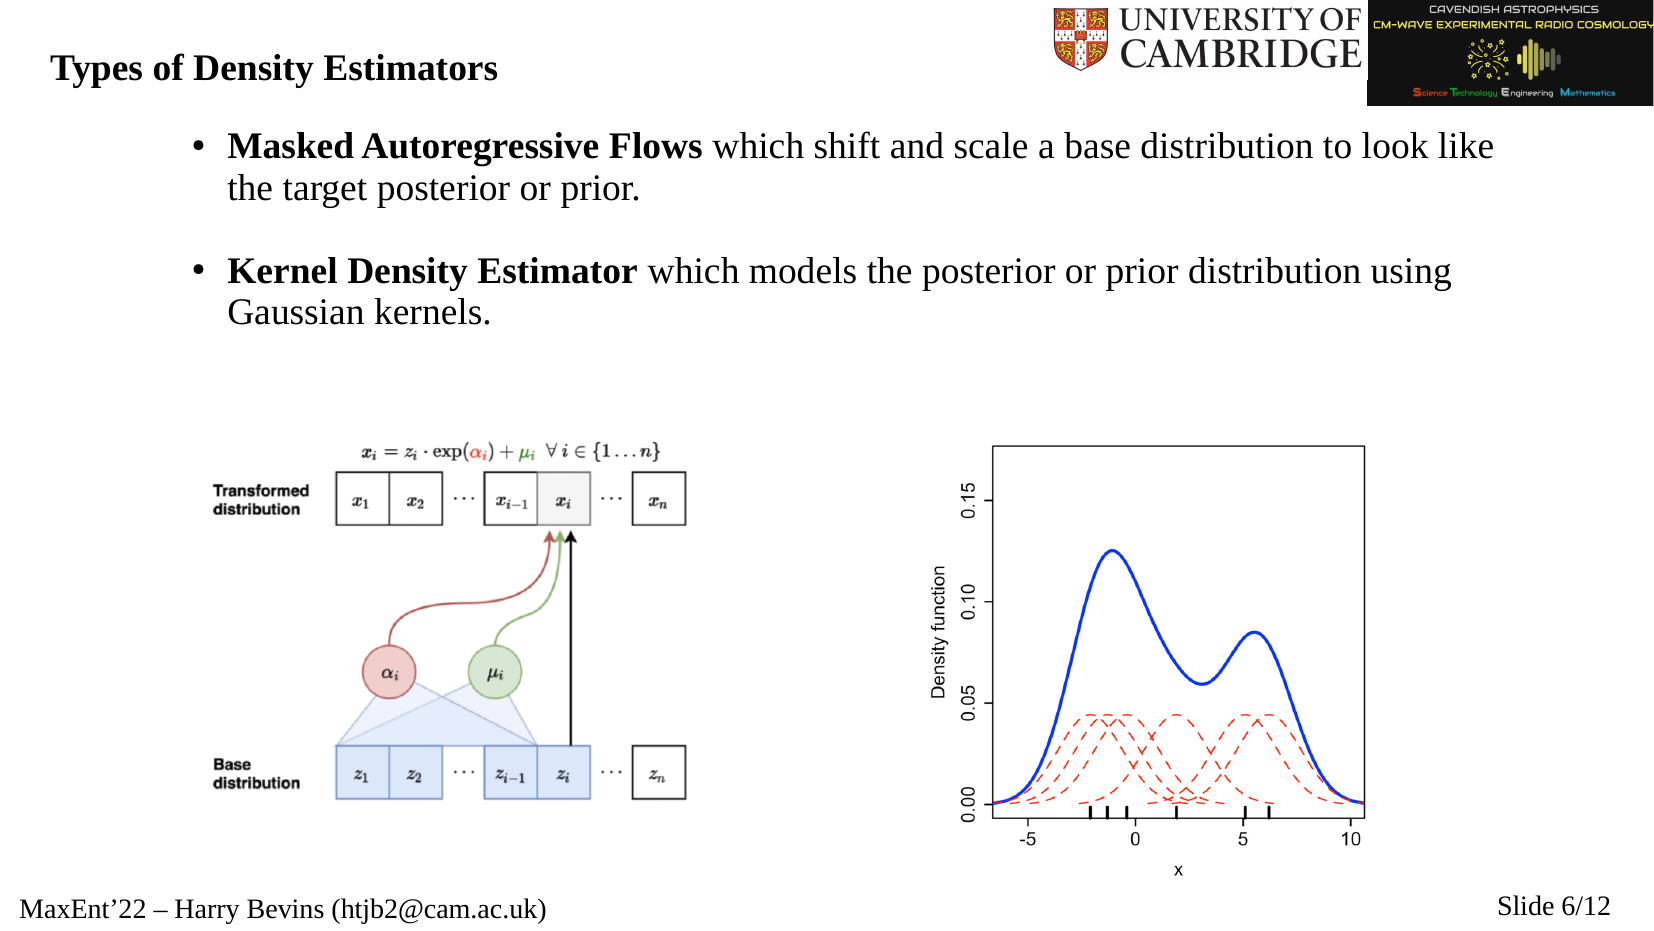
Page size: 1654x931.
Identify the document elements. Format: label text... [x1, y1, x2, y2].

picture [1050, 0, 1654, 107]
picture [927, 436, 1377, 881]
text_box MaxEnt’22 – Harry Bevins (htjb2@cam.ac.uk) [4, 883, 1169, 931]
text_box Slide 6/12 [1482, 880, 1636, 931]
text_box Masked Autoregressive Flows which shift and scale a base distribution to look like the target posterior or prior. Kernel Density Estimator which models the posterior or prior distribution using Gaussian kernels. [177, 118, 1548, 341]
text_box Types of Density Estimators [35, 35, 898, 92]
picture [197, 407, 756, 825]
